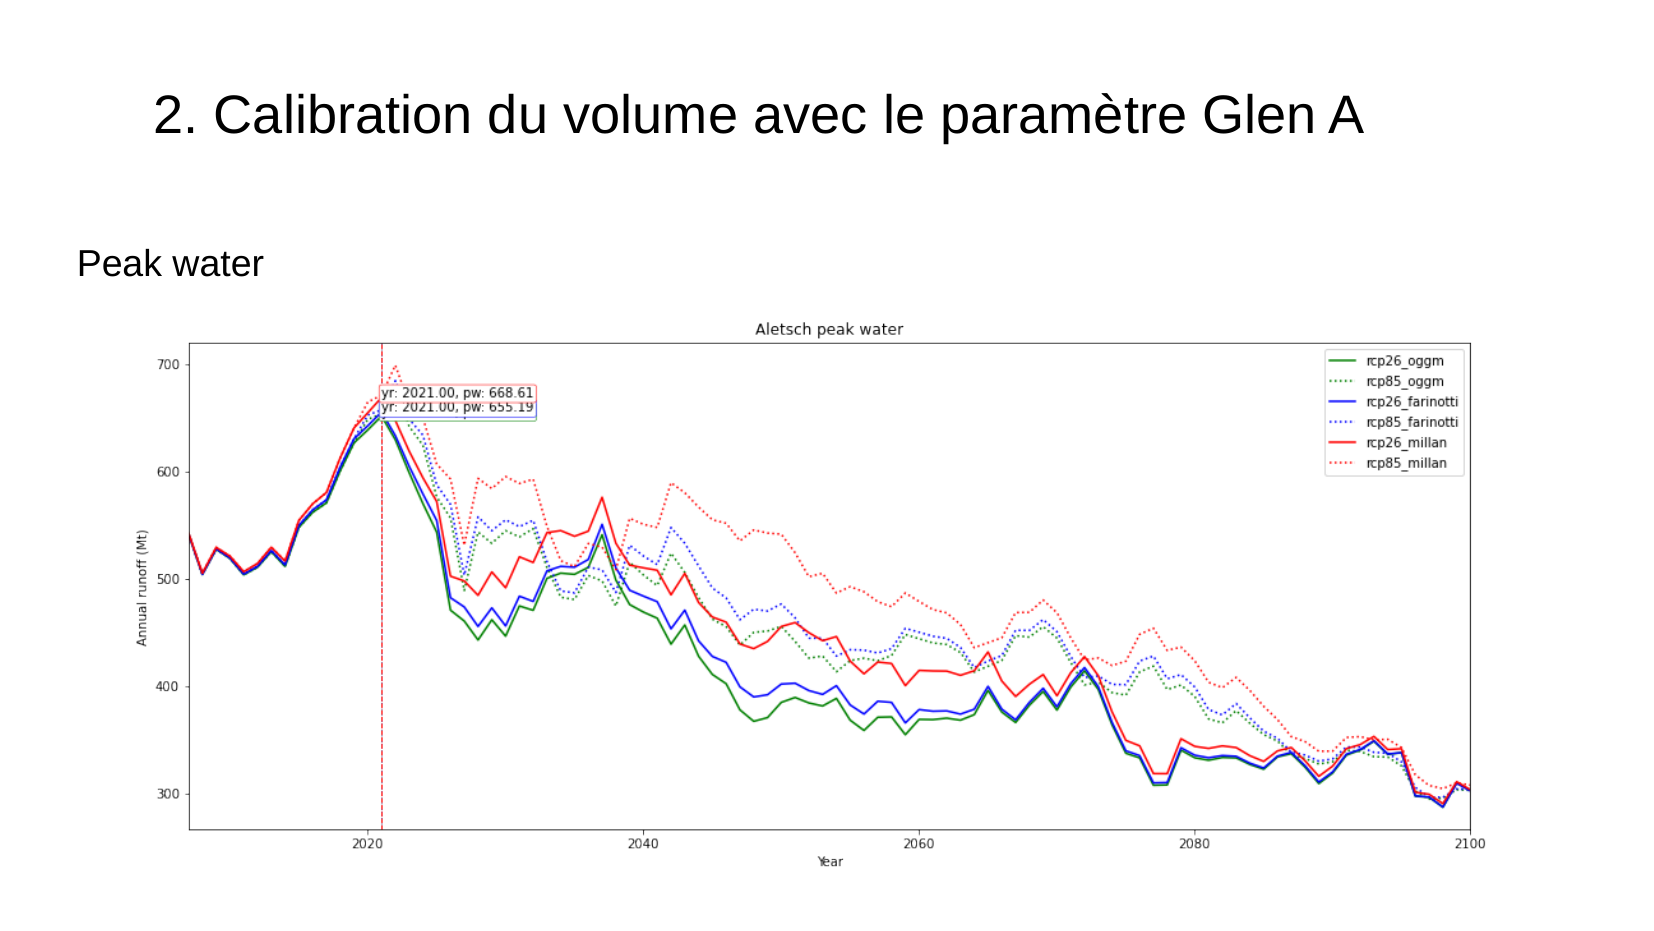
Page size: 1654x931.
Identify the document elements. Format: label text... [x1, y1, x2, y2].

list Peak water [5, 242, 1625, 266]
picture [0, 266, 1636, 910]
title 2. Calibration du volume avec le paramètre Glen A [82, 37, 1571, 193]
